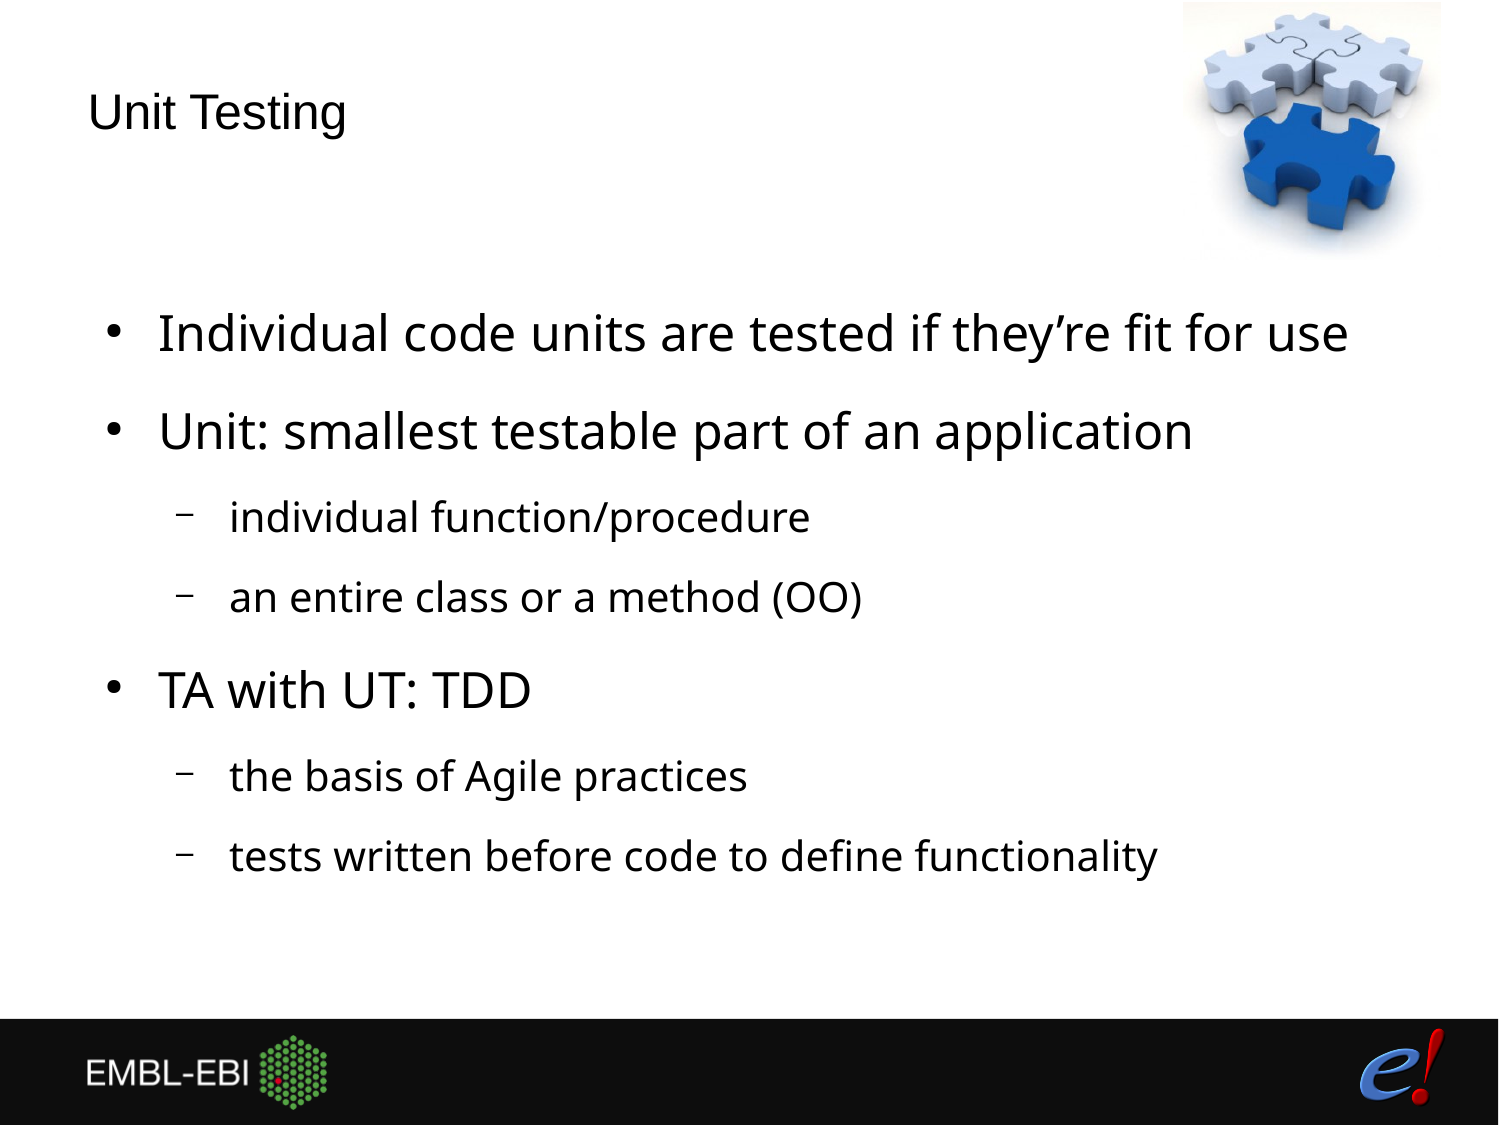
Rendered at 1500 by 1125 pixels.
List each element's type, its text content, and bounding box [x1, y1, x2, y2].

title Unit Testing [87, 50, 1183, 175]
list Individual code units are tested if they’re fit for use Unit: smallest testable part of an application individual function/procedure an entire class or a method (OO) TA with UT: TDD the basis of Agile practices tests written before code to define functionality [87, 200, 1425, 914]
picture [1183, 2, 1441, 260]
picture [1357, 1026, 1448, 1112]
picture [87, 1035, 327, 1110]
